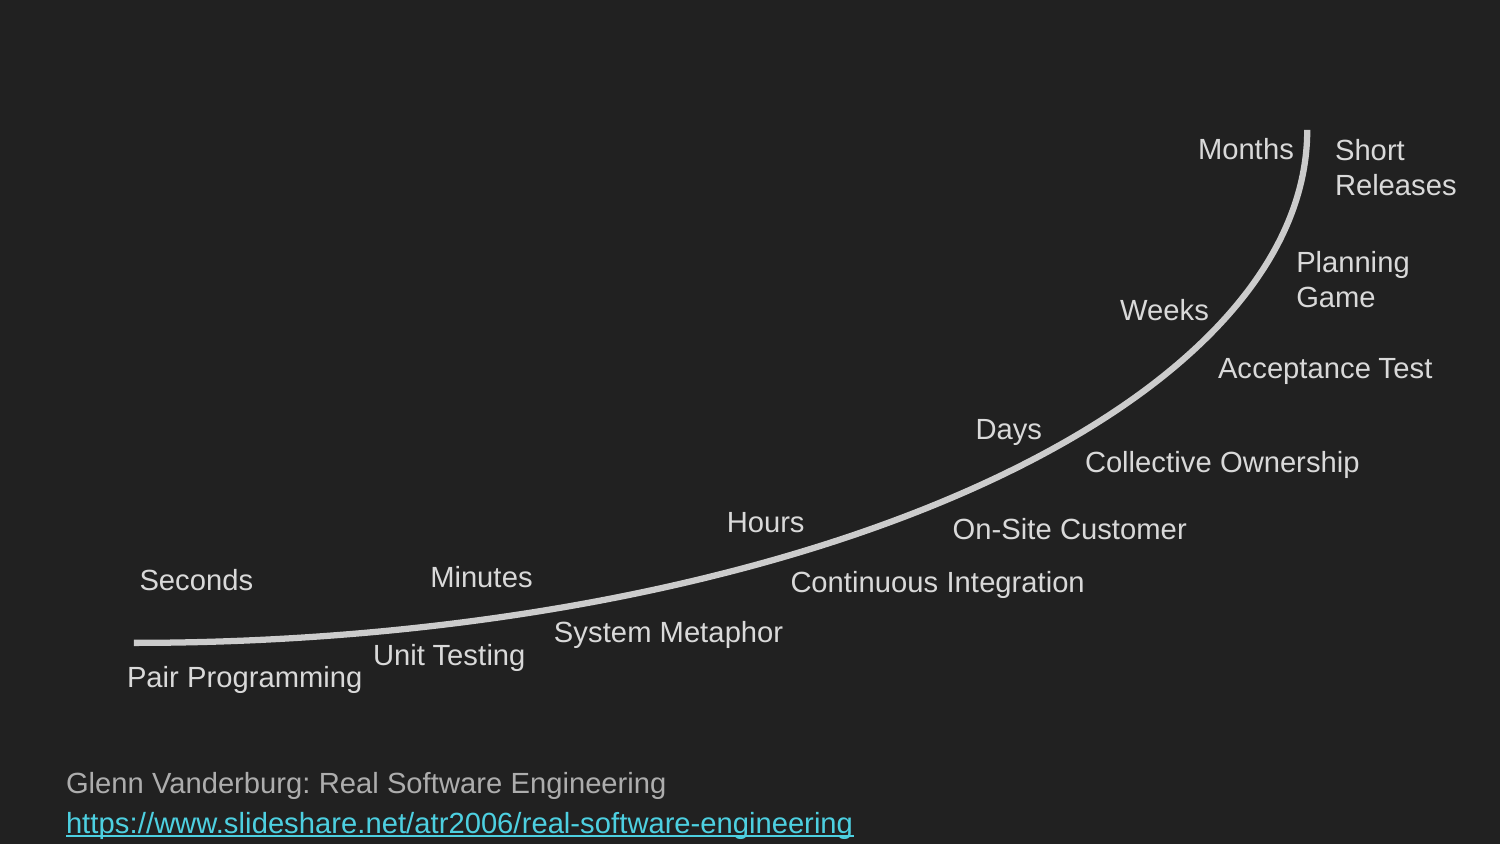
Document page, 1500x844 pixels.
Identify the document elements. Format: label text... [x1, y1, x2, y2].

text_box Seconds [124, 546, 369, 646]
text_box Short Releases [1319, 116, 1500, 216]
text_box Planning Game [1281, 228, 1476, 328]
text_box Collective Ownership [1070, 428, 1392, 507]
text_box Continuous Integration [775, 548, 1118, 627]
text_box Acceptance Test [1203, 334, 1482, 412]
text_box Hours [711, 488, 885, 567]
text_box Minutes [415, 543, 617, 622]
list Glenn Vanderburg: Real Software Engineering https://www.slideshare.net/atr2006/real-software-engineering [51, 743, 1036, 844]
text_box Unit Testing [358, 621, 603, 699]
text_box Days [960, 395, 1105, 474]
text_box On-Site Customer [937, 495, 1260, 574]
text_box Pair Programming [112, 642, 402, 721]
text_box Months [1183, 115, 1327, 194]
text_box Weeks [1105, 276, 1279, 355]
text_box System Metaphor [538, 597, 829, 676]
